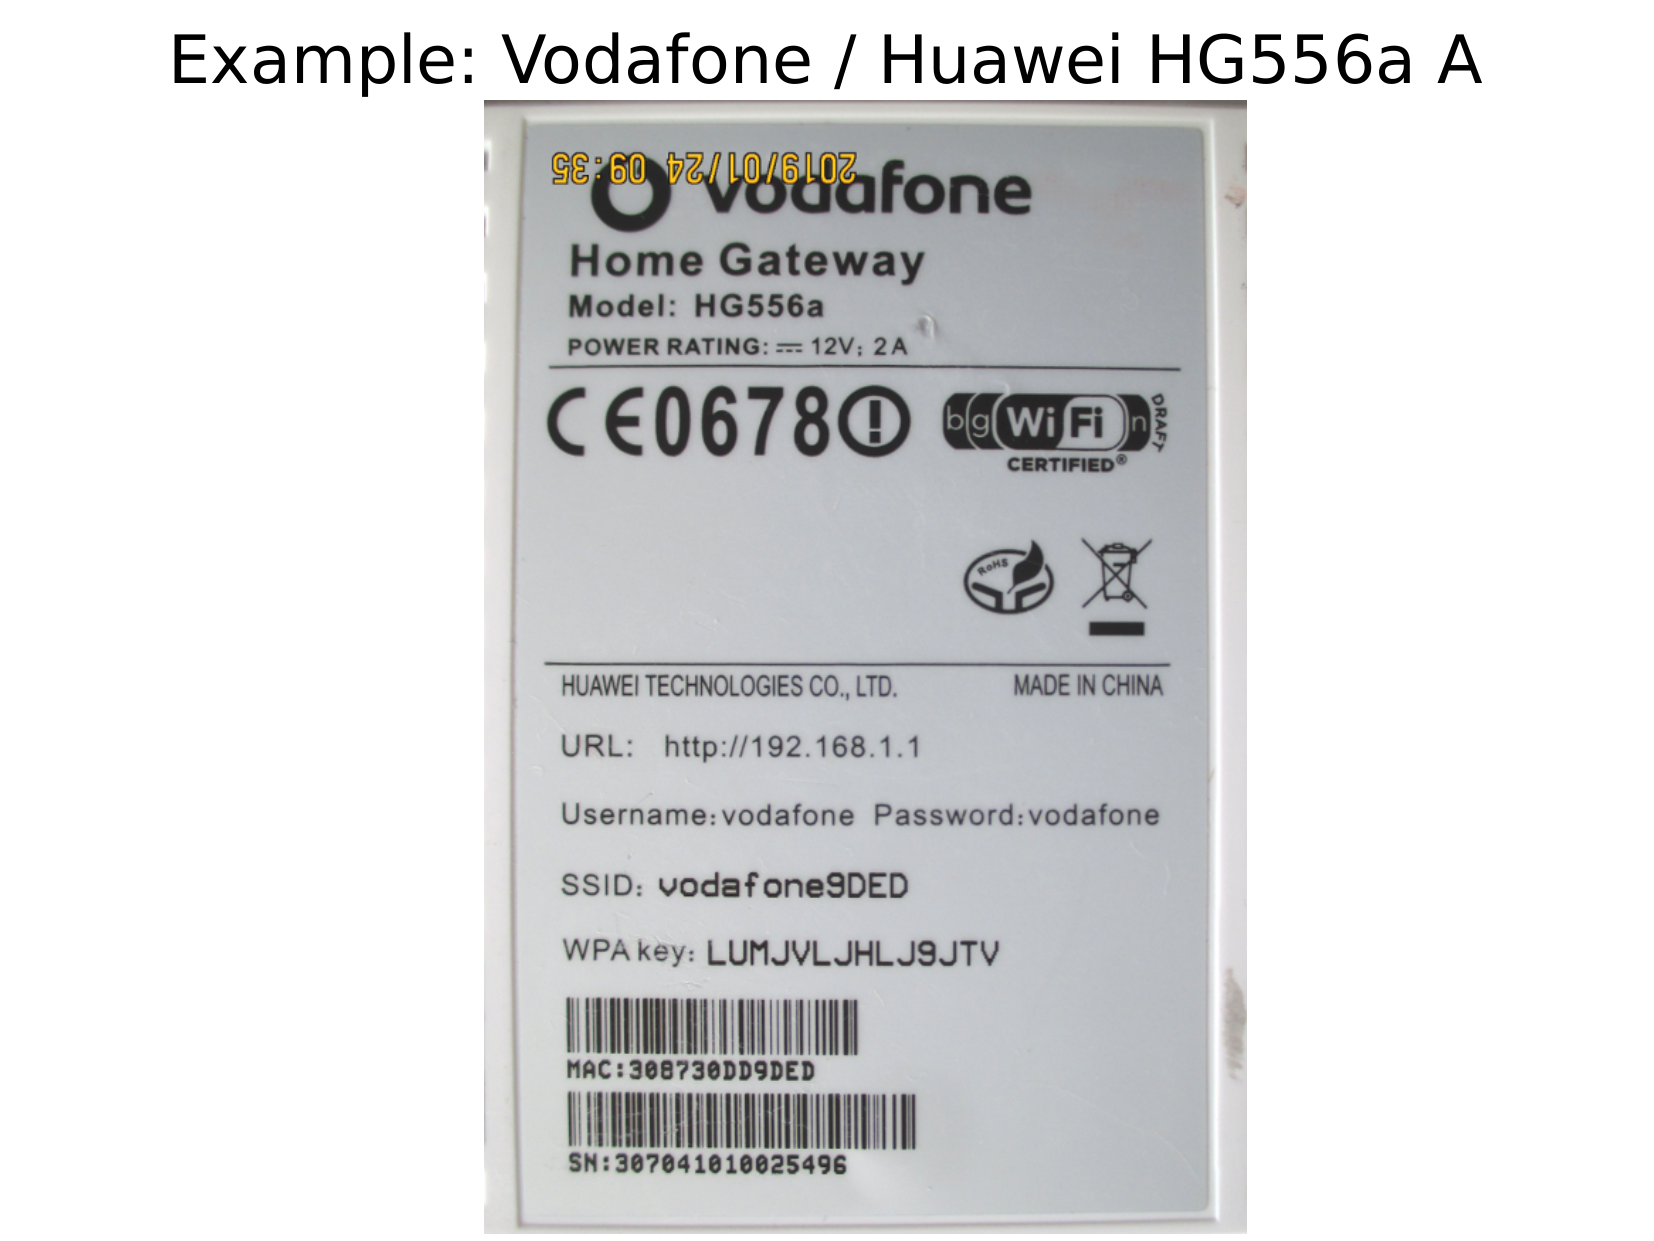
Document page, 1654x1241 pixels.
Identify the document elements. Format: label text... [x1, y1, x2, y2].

title Example: Vodafone / Huawei HG556a A [82, 21, 1571, 100]
picture [484, 100, 1247, 1234]
